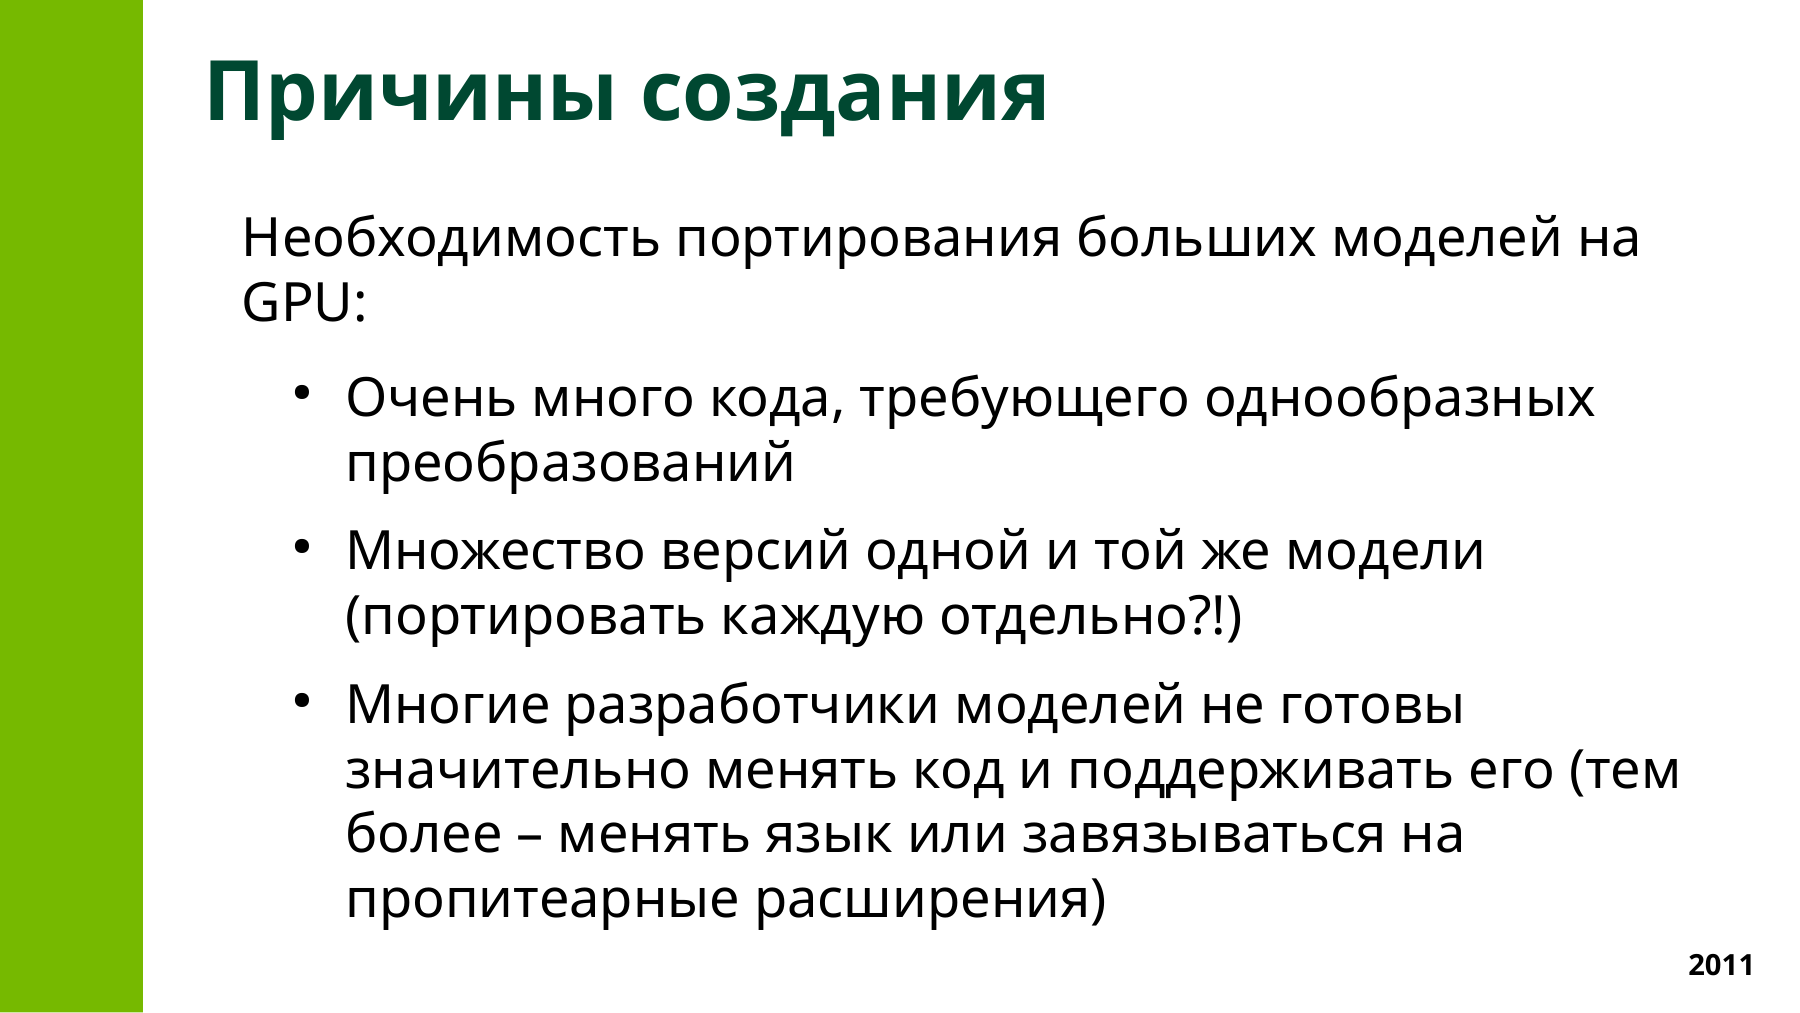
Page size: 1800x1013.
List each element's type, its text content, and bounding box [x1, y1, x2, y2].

list Необходимость портирования больших моделей на GPU: Очень много кода, требующего однообразных преобразований Множество версий одной и той же модели (портировать каждую отдельно?!) Многие разработчики моделей не готовы значительно менять код и поддерживать его (тем более – менять язык или завязываться на пропитеарные расширения) [188, 195, 1733, 864]
title Причины создания [188, 40, 1733, 195]
